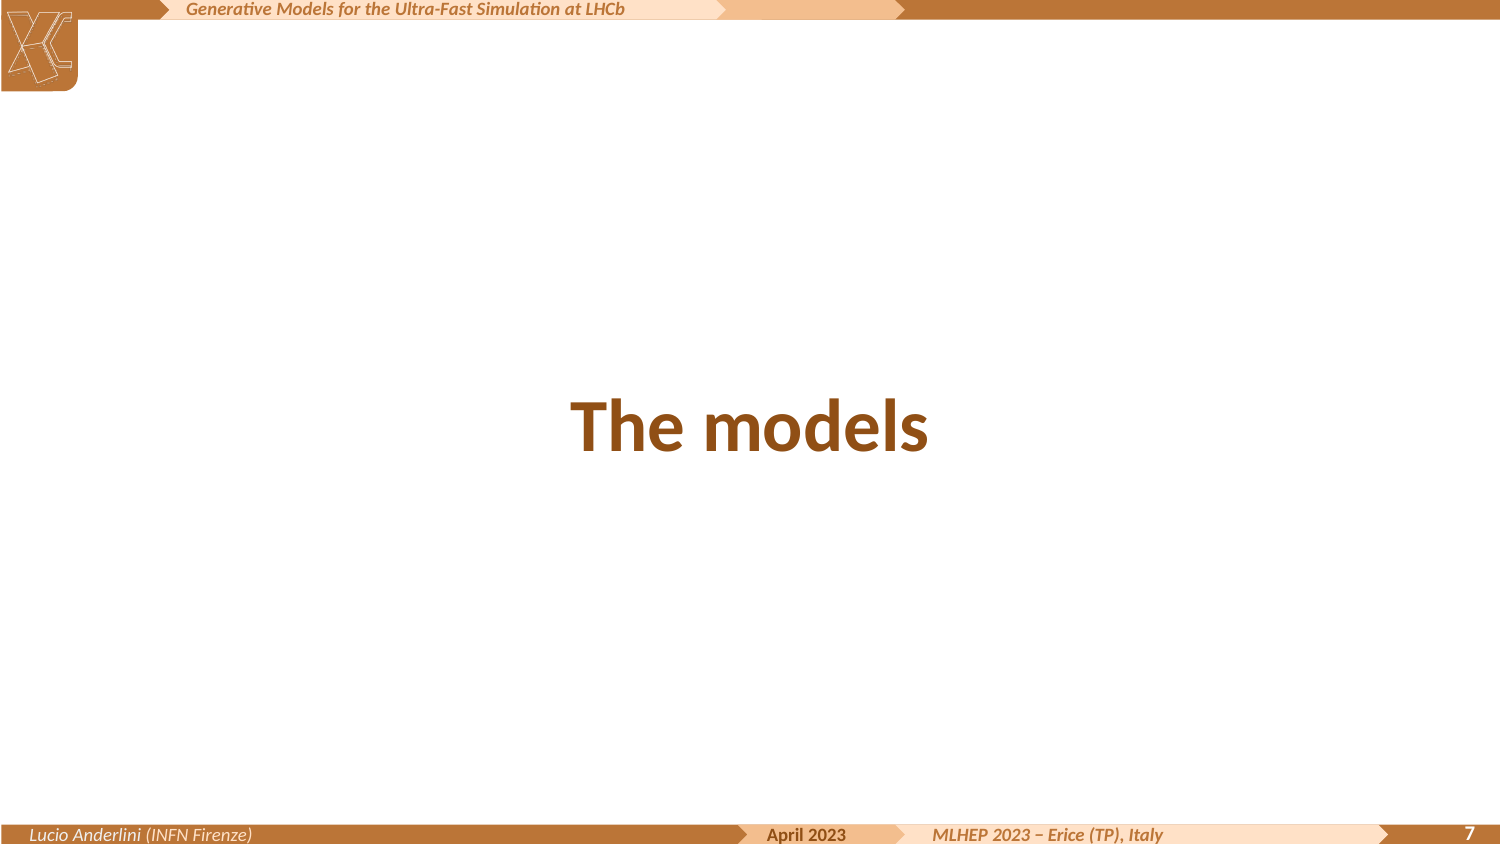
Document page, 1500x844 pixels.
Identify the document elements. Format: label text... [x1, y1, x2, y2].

title The models [51, 352, 1449, 491]
slide_number <number> [1429, 819, 1491, 844]
